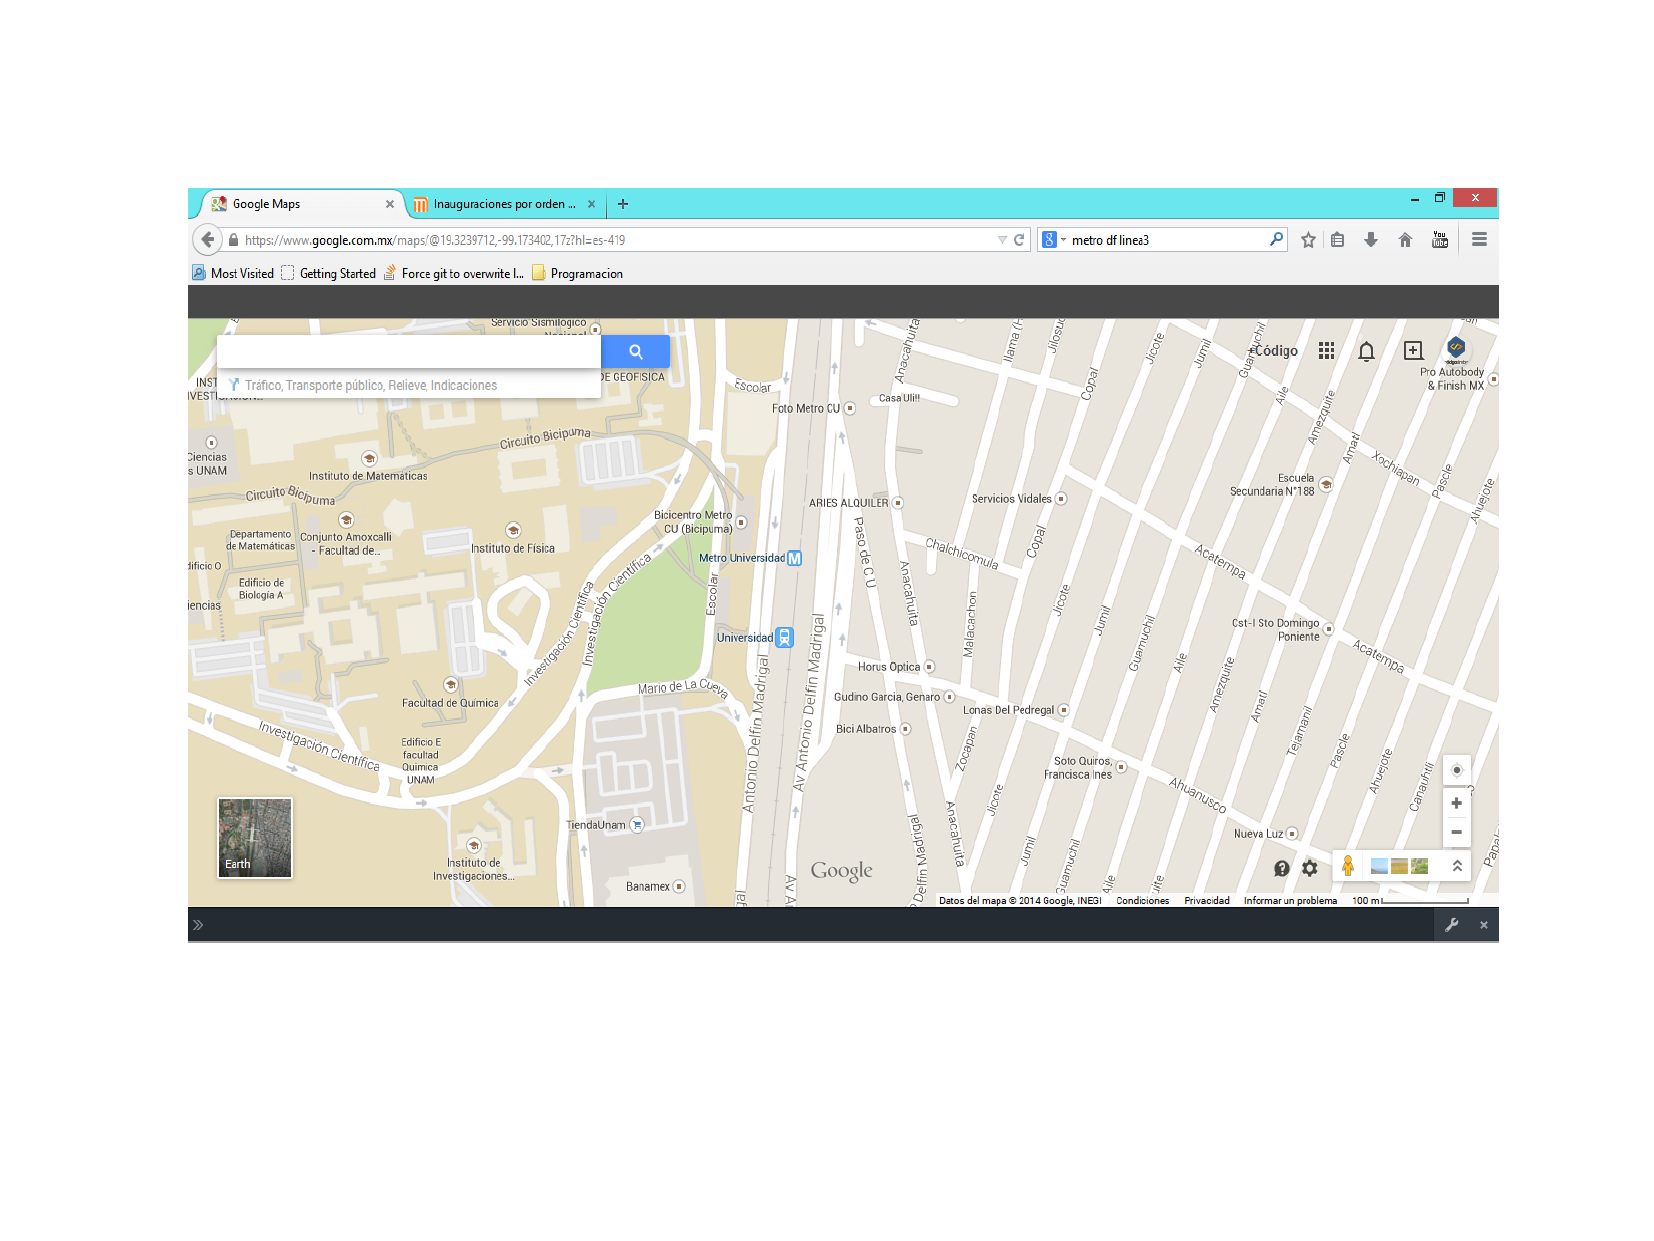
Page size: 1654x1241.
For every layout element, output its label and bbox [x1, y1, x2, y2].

picture [188, 188, 1499, 943]
